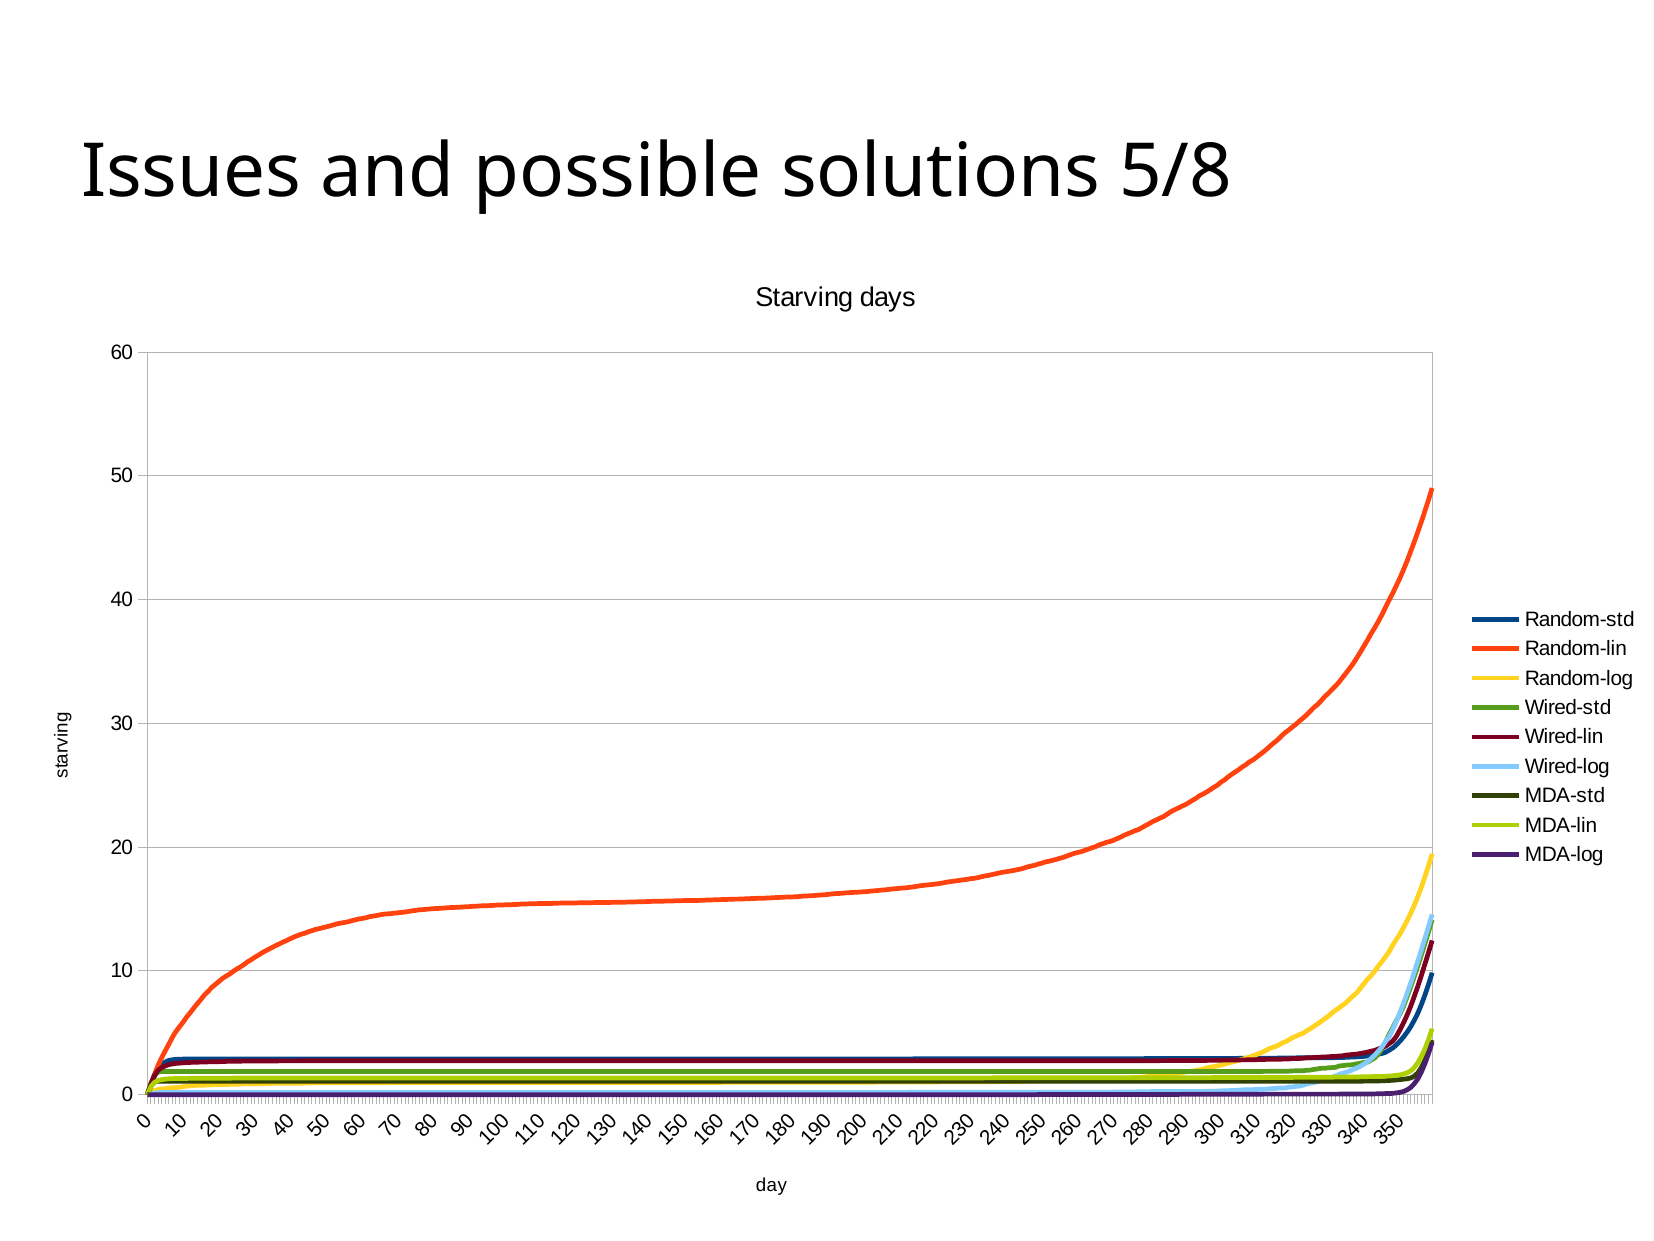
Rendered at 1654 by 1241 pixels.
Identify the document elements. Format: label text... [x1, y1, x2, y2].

chart [18, 247, 1654, 1227]
title Issues and possible solutions 5/8 [72, 41, 1582, 220]
